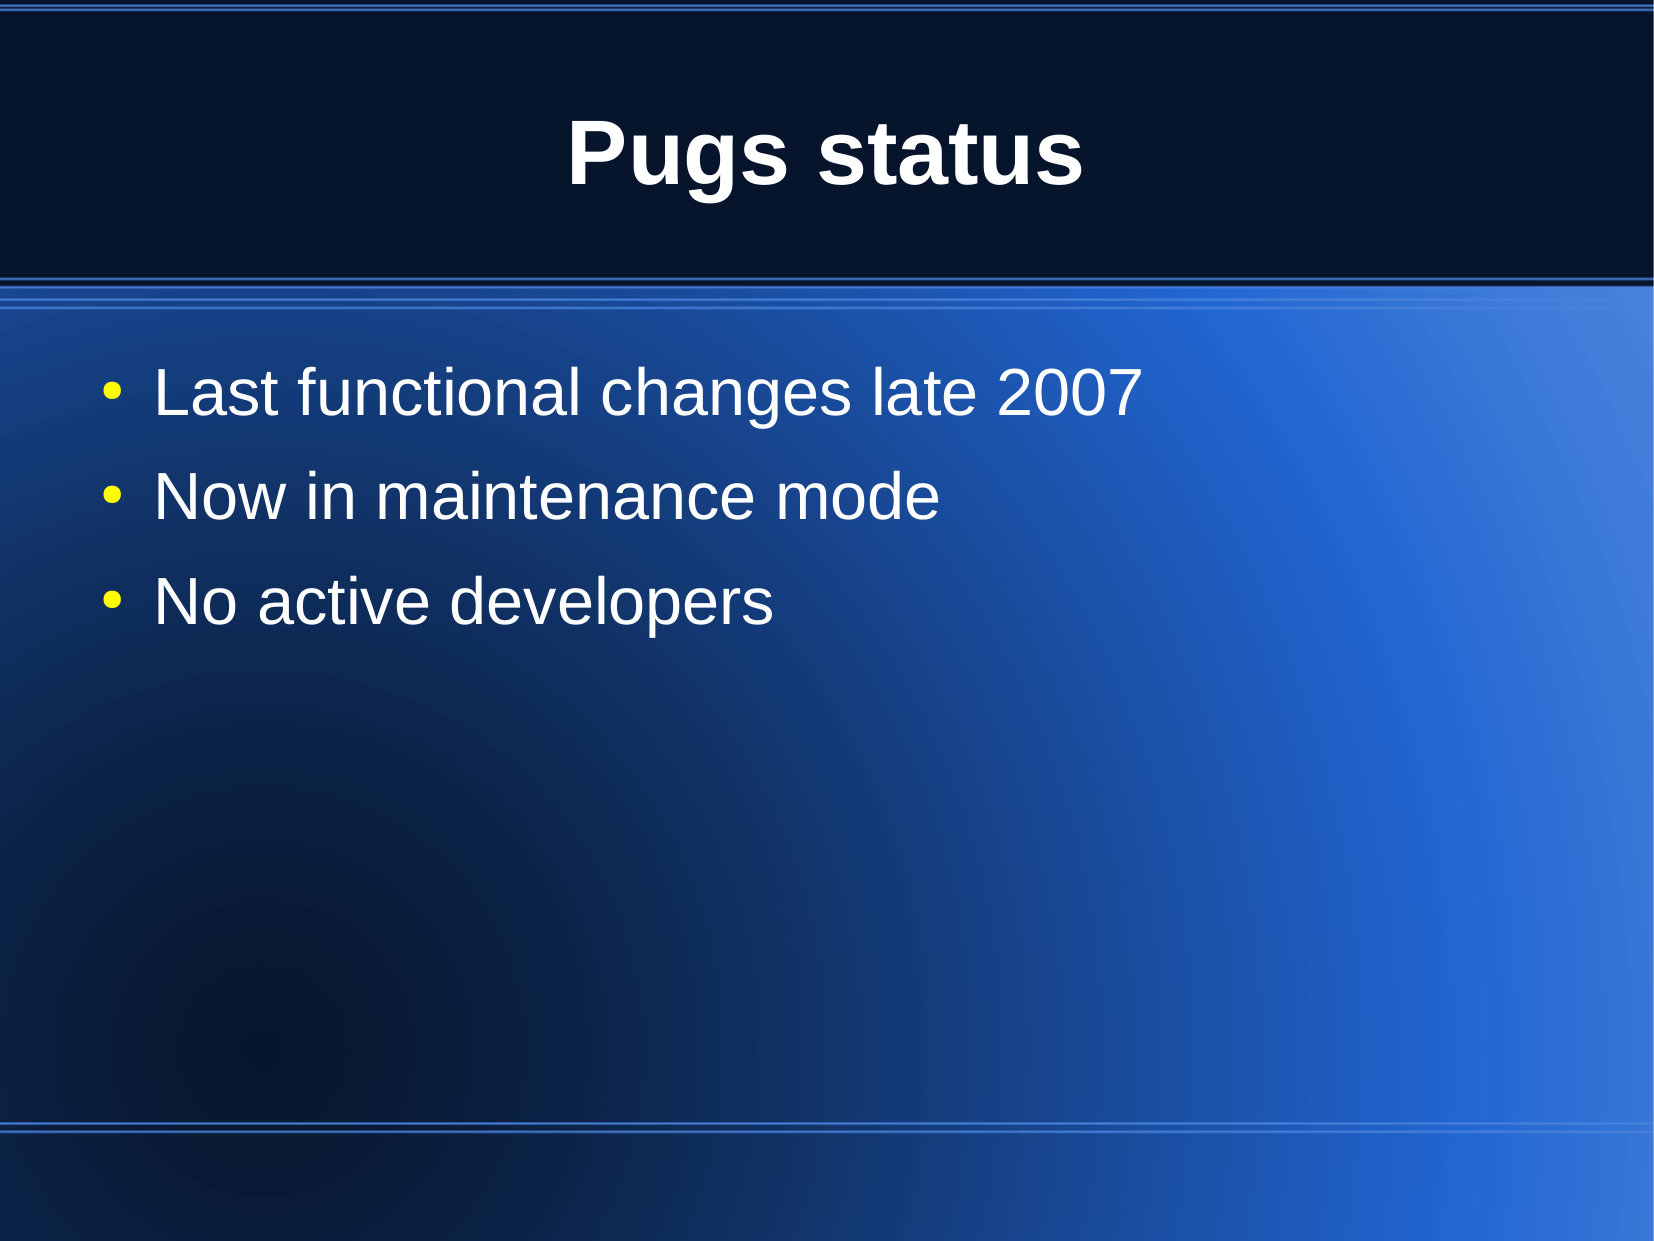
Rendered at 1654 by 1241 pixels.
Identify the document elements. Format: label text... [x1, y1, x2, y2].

picture [0, 0, 1654, 1241]
title Pugs status [82, 56, 1571, 250]
list Last functional changes late 2007 Now in maintenance mode No active developers [82, 355, 1571, 1159]
